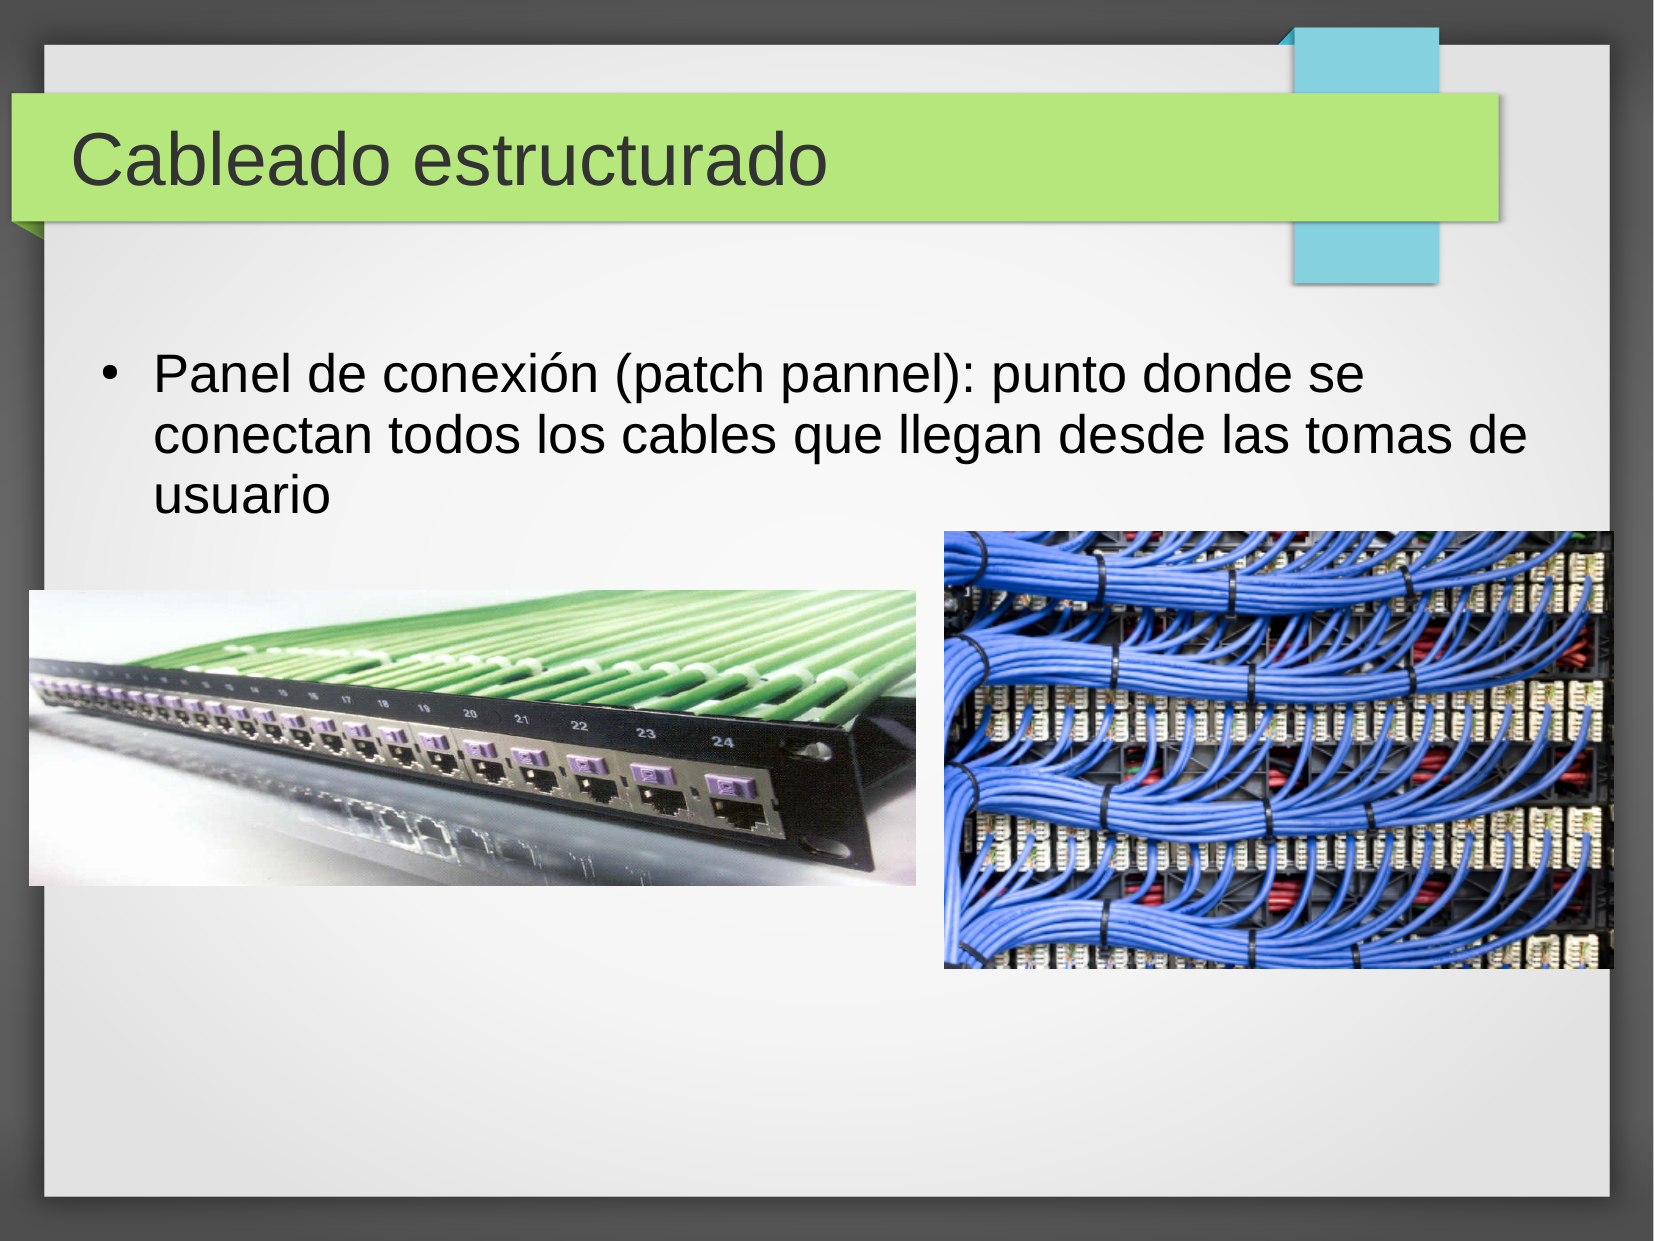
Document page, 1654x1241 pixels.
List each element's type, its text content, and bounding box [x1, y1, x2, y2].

picture [0, 0, 1654, 1241]
title Cableado estructurado [70, 106, 1229, 213]
list Panel de conexión (patch pannel): punto donde se conectan todos los cables que llegan desde las tomas de usuario [82, 343, 1538, 1063]
